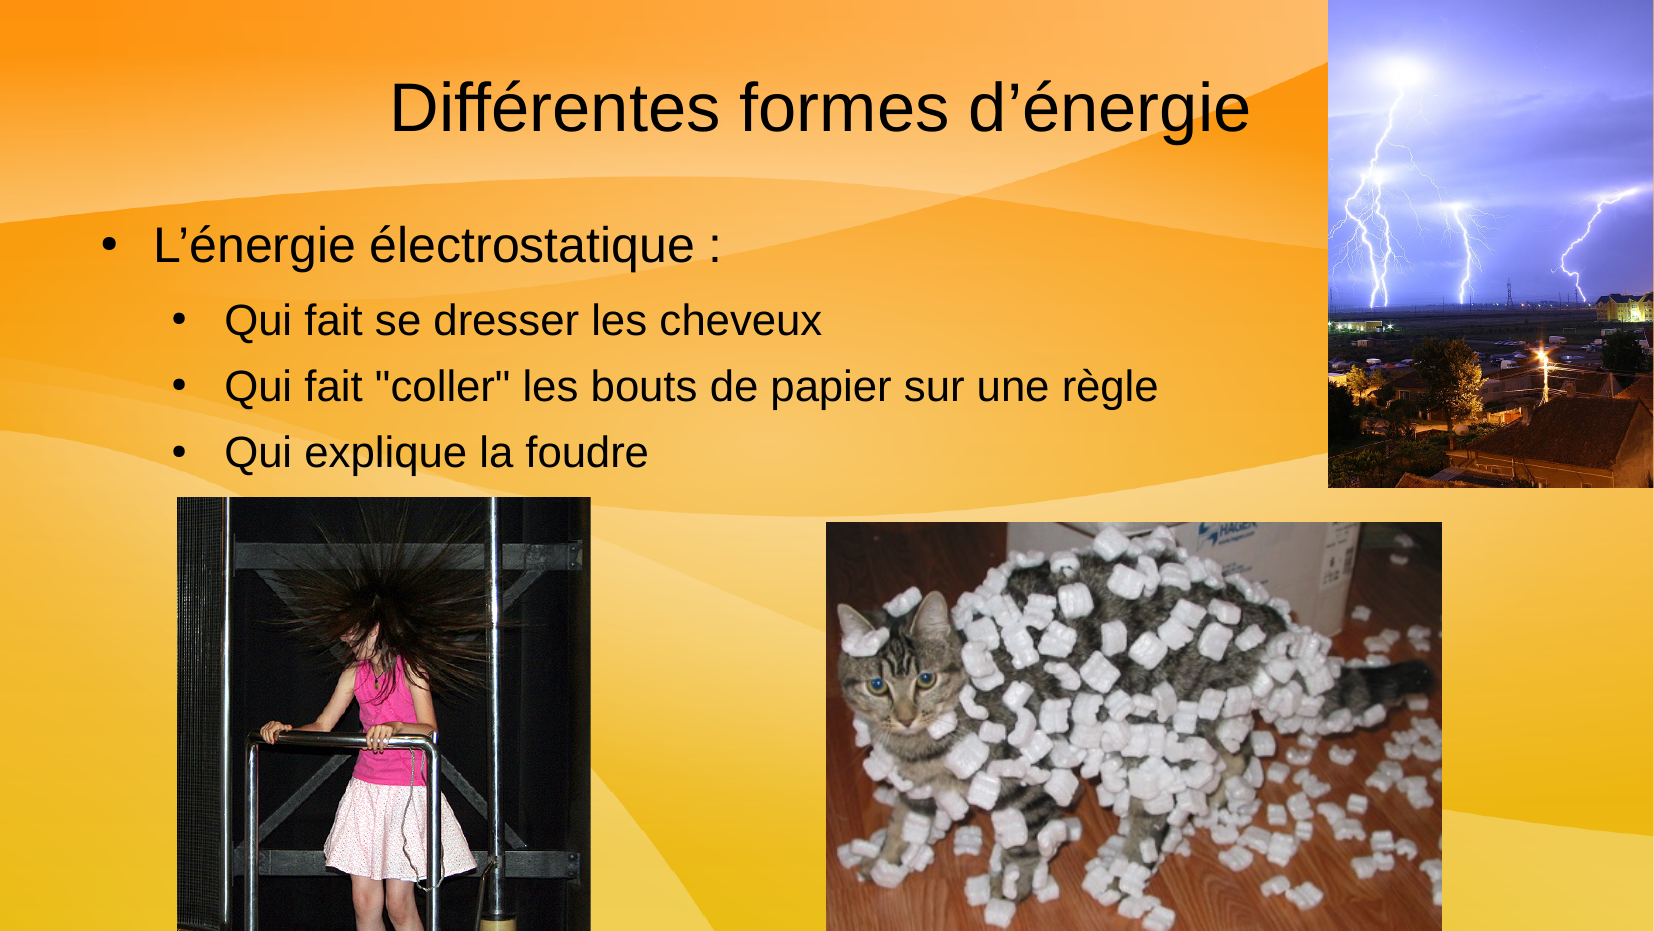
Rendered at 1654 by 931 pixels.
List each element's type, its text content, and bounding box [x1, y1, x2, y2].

picture [0, 0, 1654, 931]
list L’énergie électrostatique : Qui fait se dresser les cheveux Qui fait "coller" les bouts de papier sur une règle Qui explique la foudre [82, 217, 1329, 931]
picture [177, 497, 591, 931]
title Différentes formes d’énergie [76, 29, 1328, 185]
